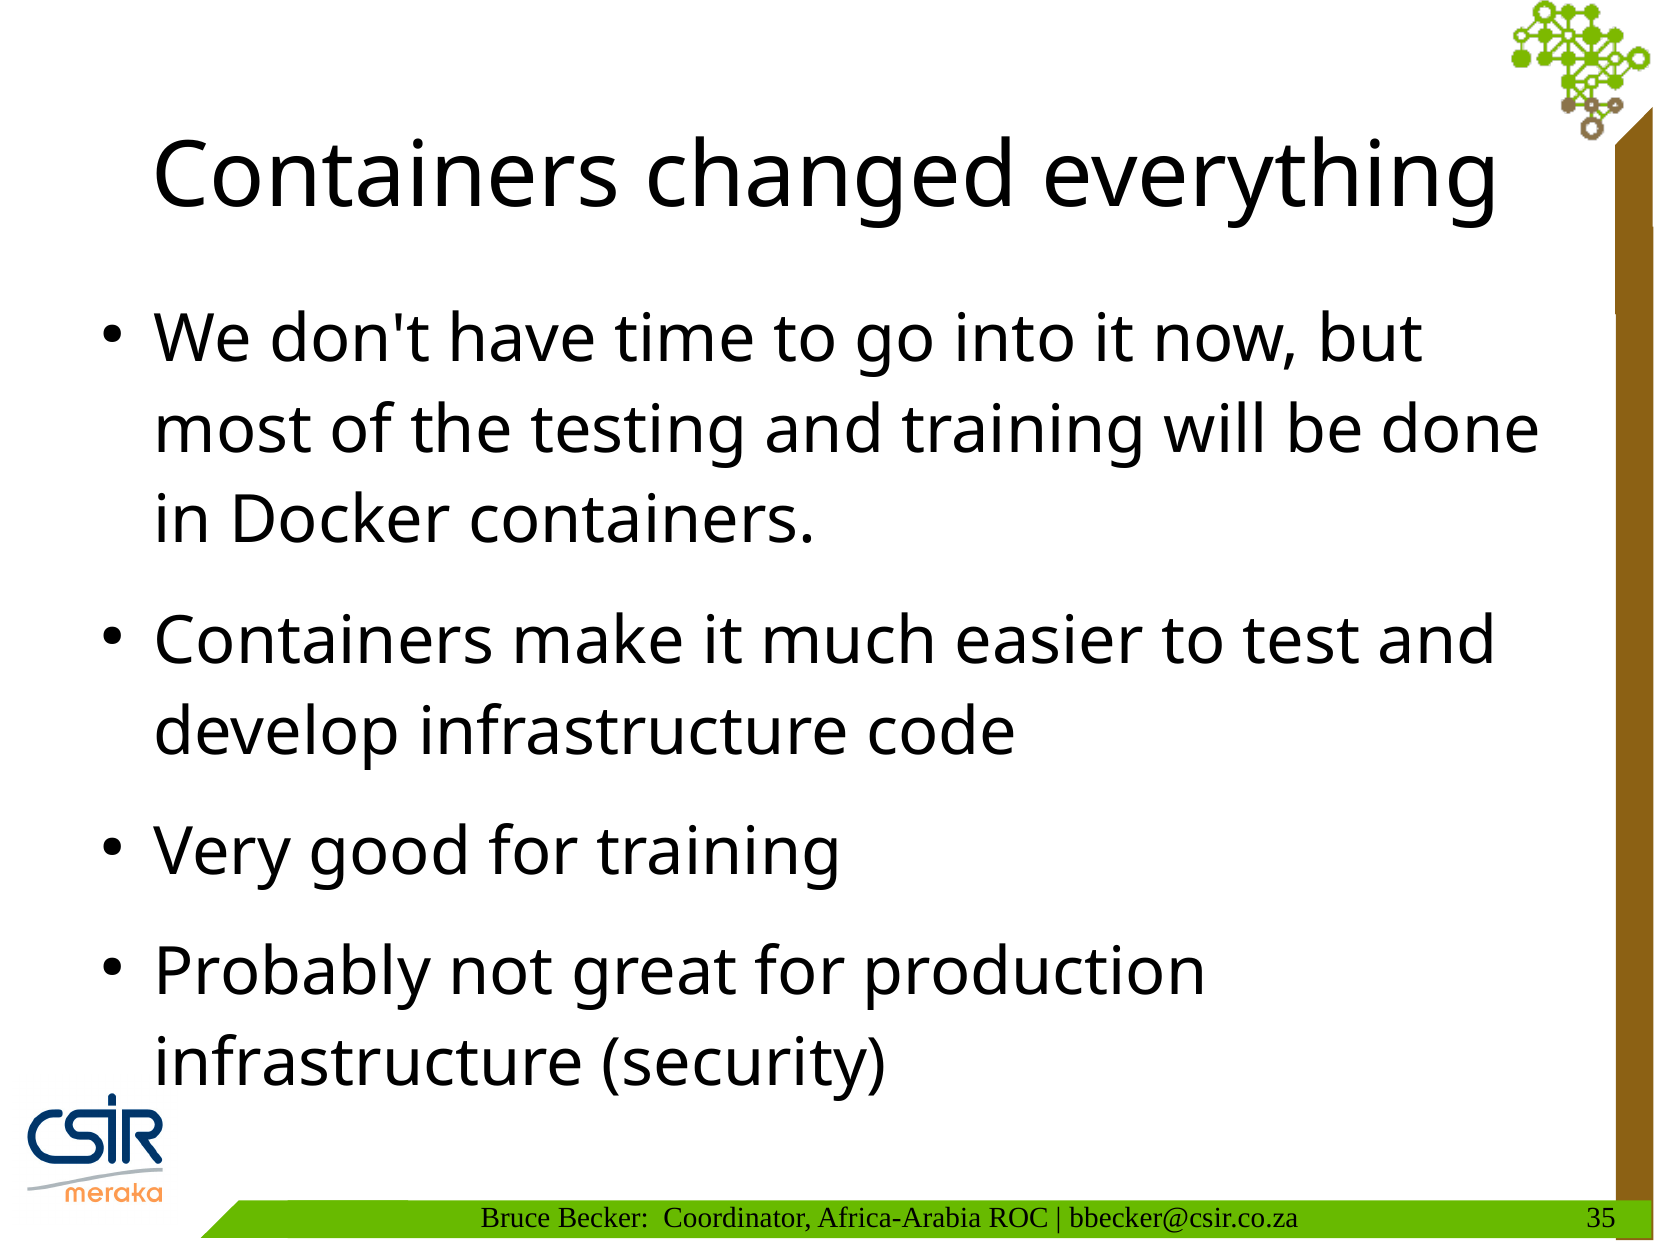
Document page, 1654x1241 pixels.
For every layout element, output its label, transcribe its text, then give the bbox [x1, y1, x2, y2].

picture [12, 1074, 178, 1225]
list We don't have time to go into it now, but most of the testing and training will be done in Docker containers. Containers make it much easier to test and develop infrastructure code Very good for training Probably not great for production infrastructure (security) [82, 290, 1571, 1010]
picture [1503, 0, 1654, 144]
title Containers changed everything [82, 67, 1571, 275]
